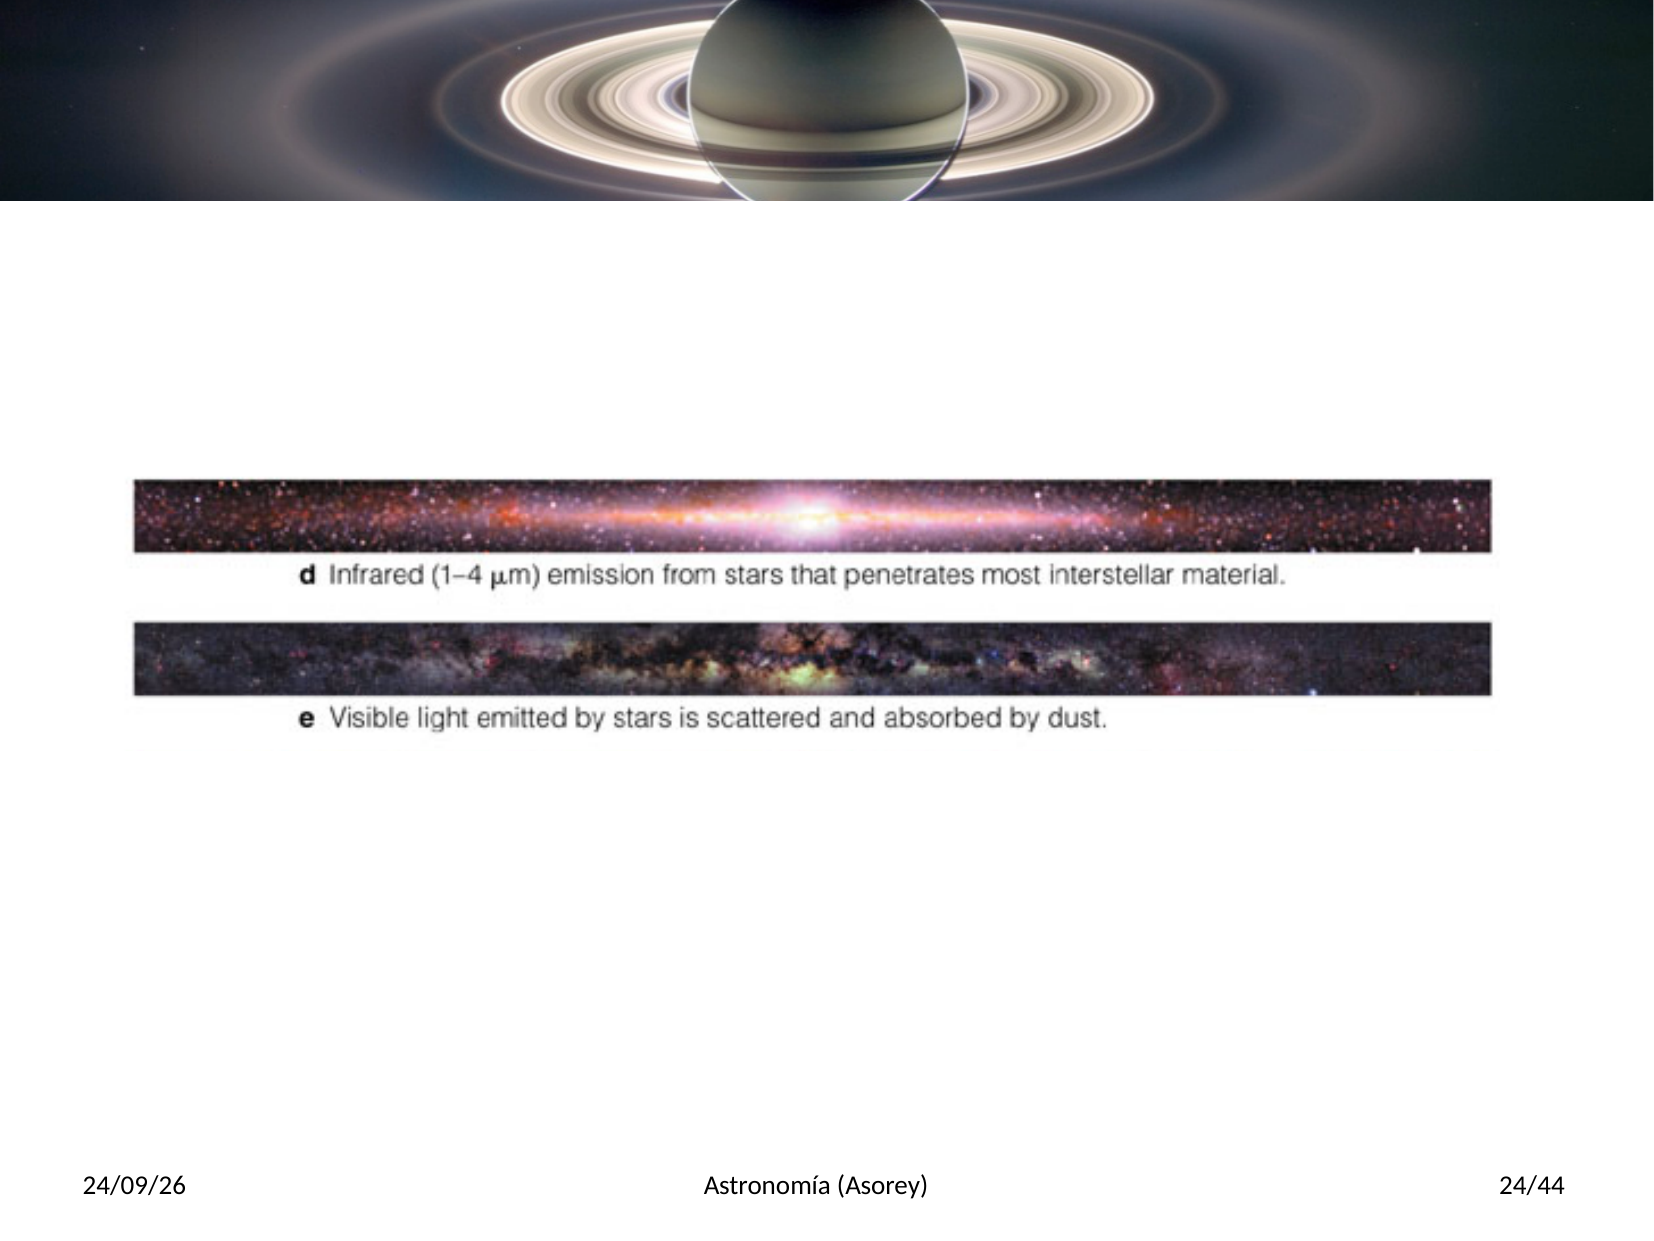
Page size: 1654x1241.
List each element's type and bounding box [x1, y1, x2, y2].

picture [0, 0, 1654, 201]
picture [108, 460, 1501, 751]
